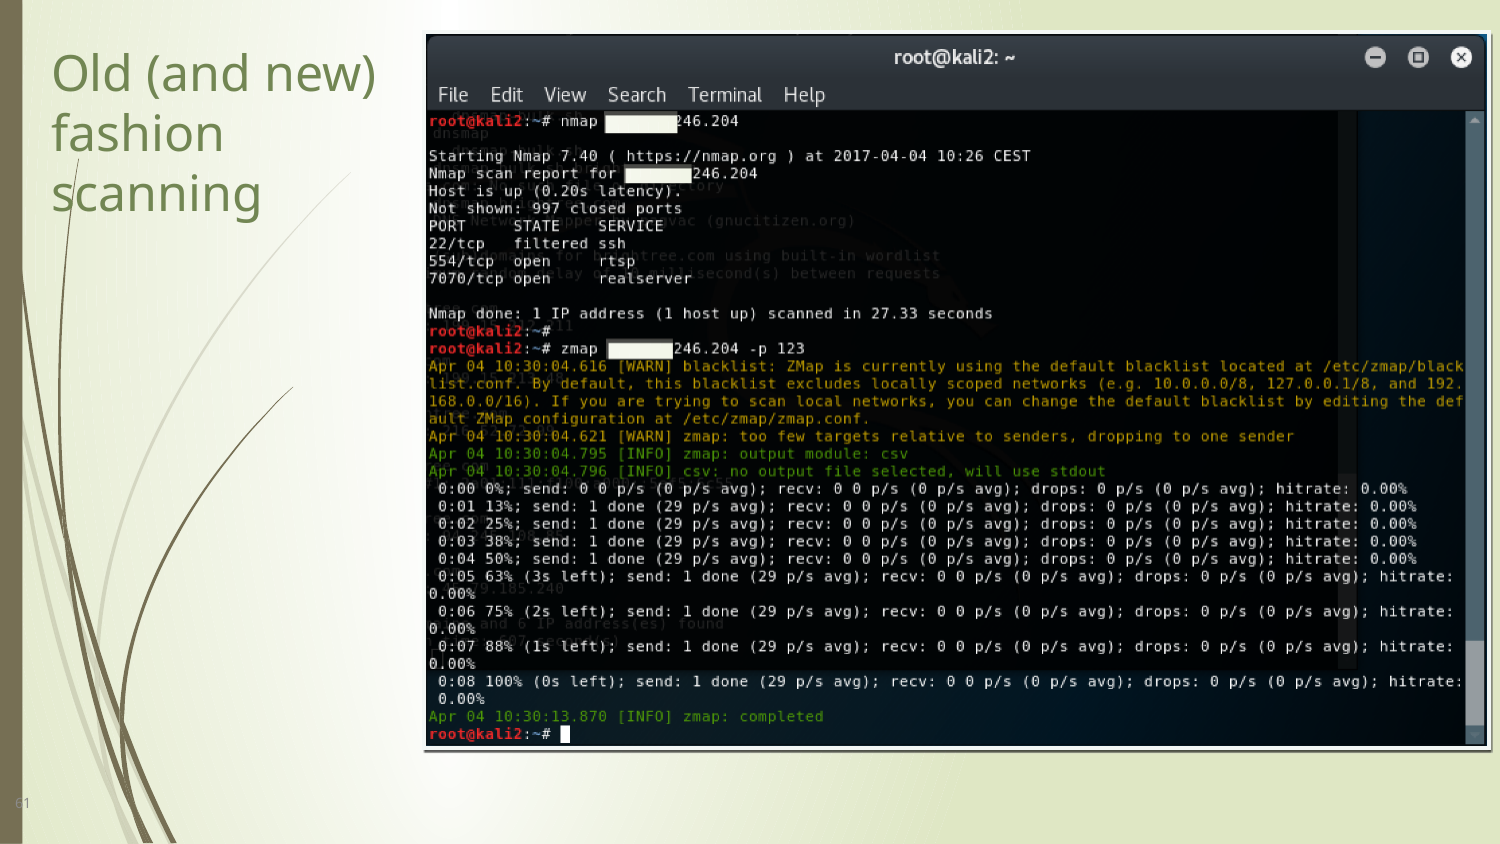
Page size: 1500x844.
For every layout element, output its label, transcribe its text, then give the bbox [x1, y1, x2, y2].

title Old (and new) fashion scanning [36, 33, 414, 632]
picture [426, 33, 1487, 747]
footer <number> [0, 782, 475, 828]
